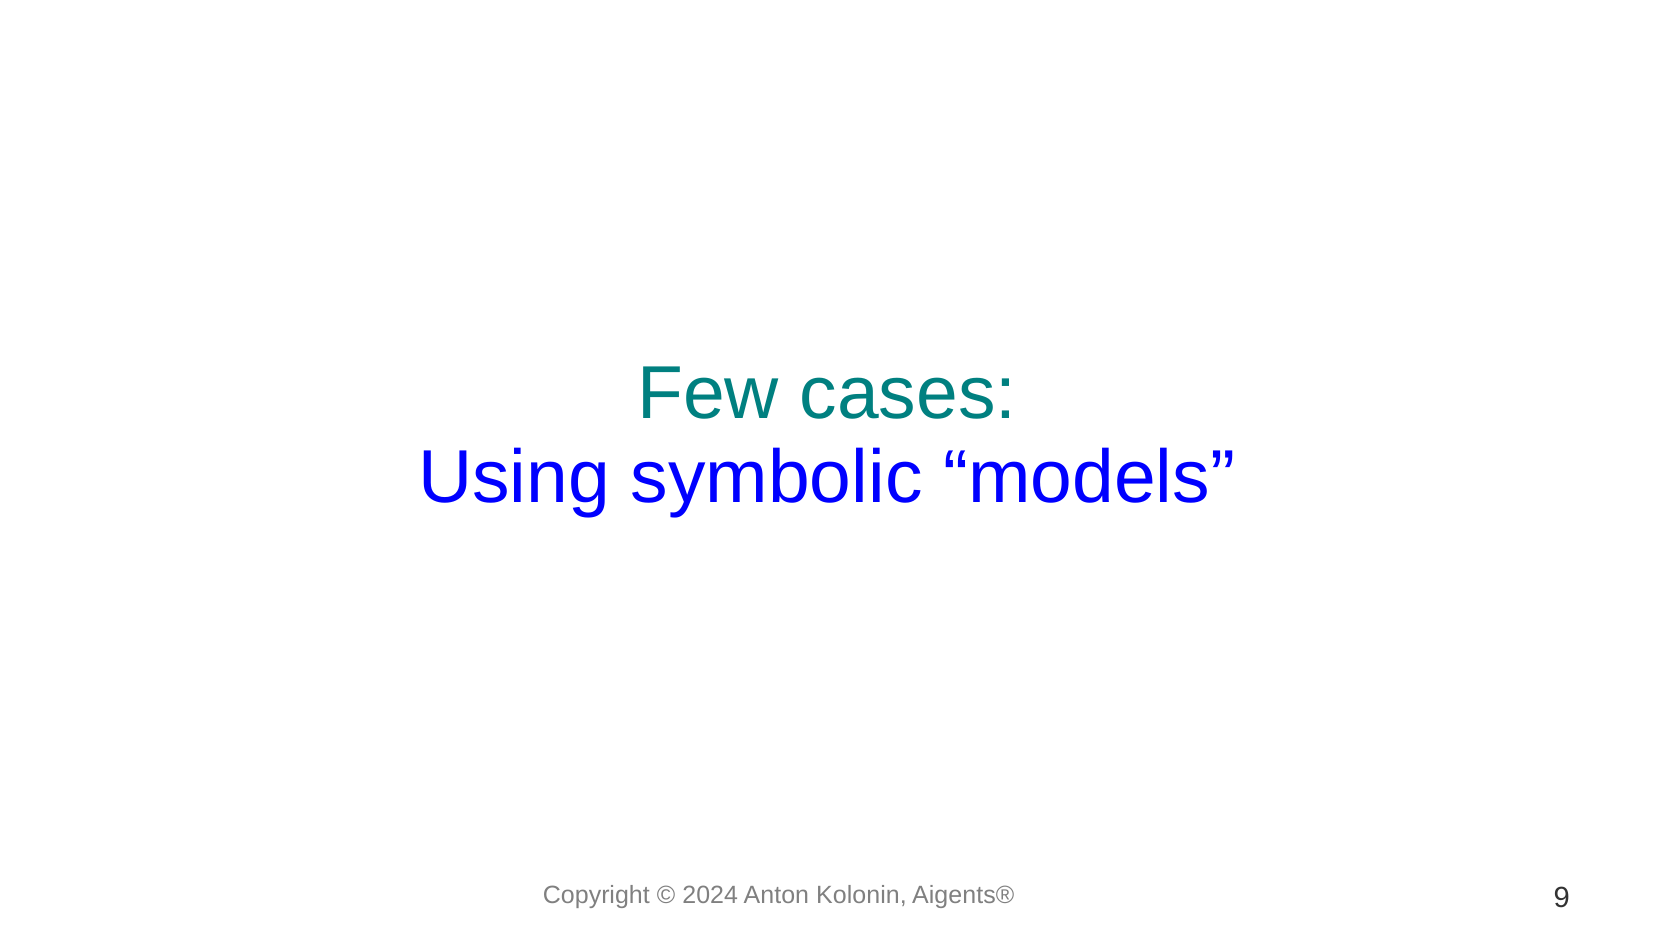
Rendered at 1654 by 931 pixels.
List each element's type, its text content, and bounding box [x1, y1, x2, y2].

text_box Few cases: Using symbolic “models” [0, 343, 1654, 526]
